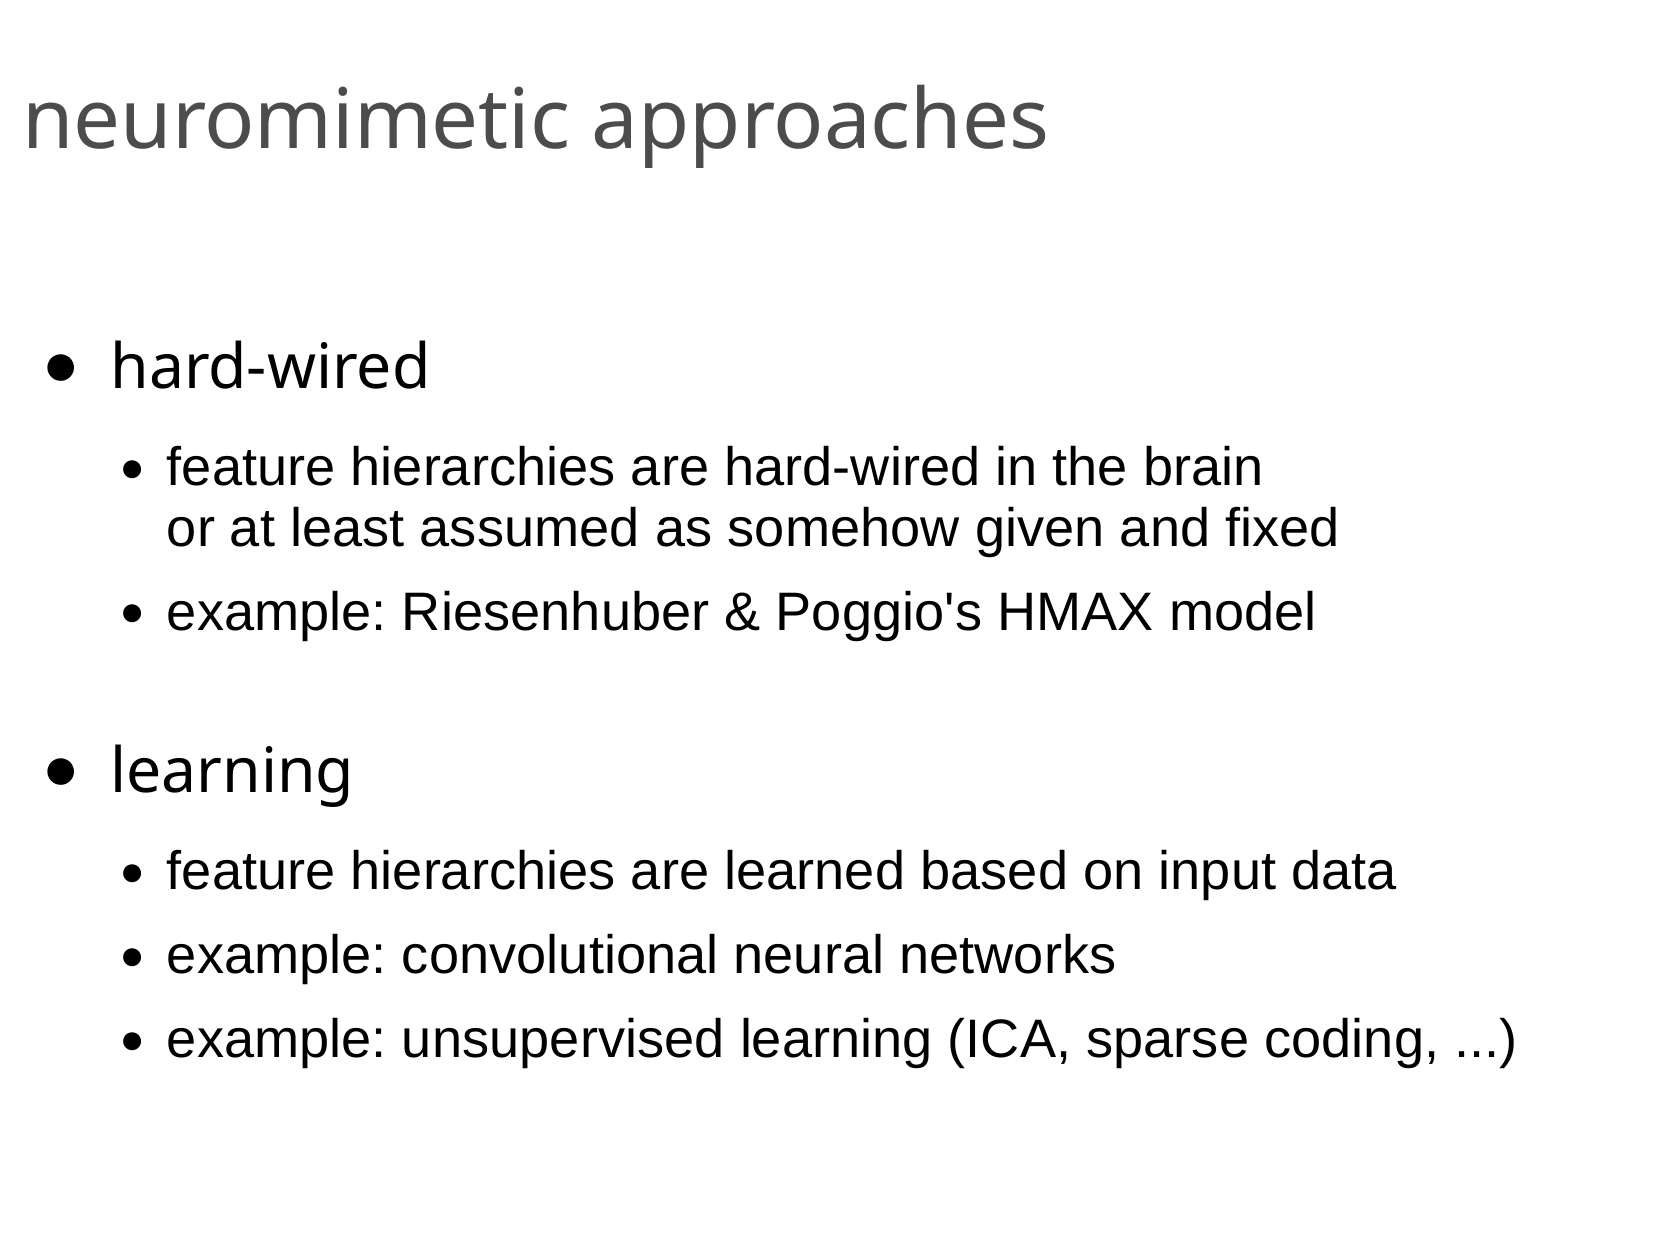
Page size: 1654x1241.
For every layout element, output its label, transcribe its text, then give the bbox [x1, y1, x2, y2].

title neuromimetic approaches [22, 19, 1654, 213]
list hard-wired feature hierarchies are hard-wired in the brain or at least assumed as somehow given and fixed example: Riesenhuber & Poggio's HMAX model learning feature hierarchies are learned based on input data example: convolutional neural networks example: unsupervised learning (ICA, sparse coding, ...) [25, 226, 1654, 1166]
